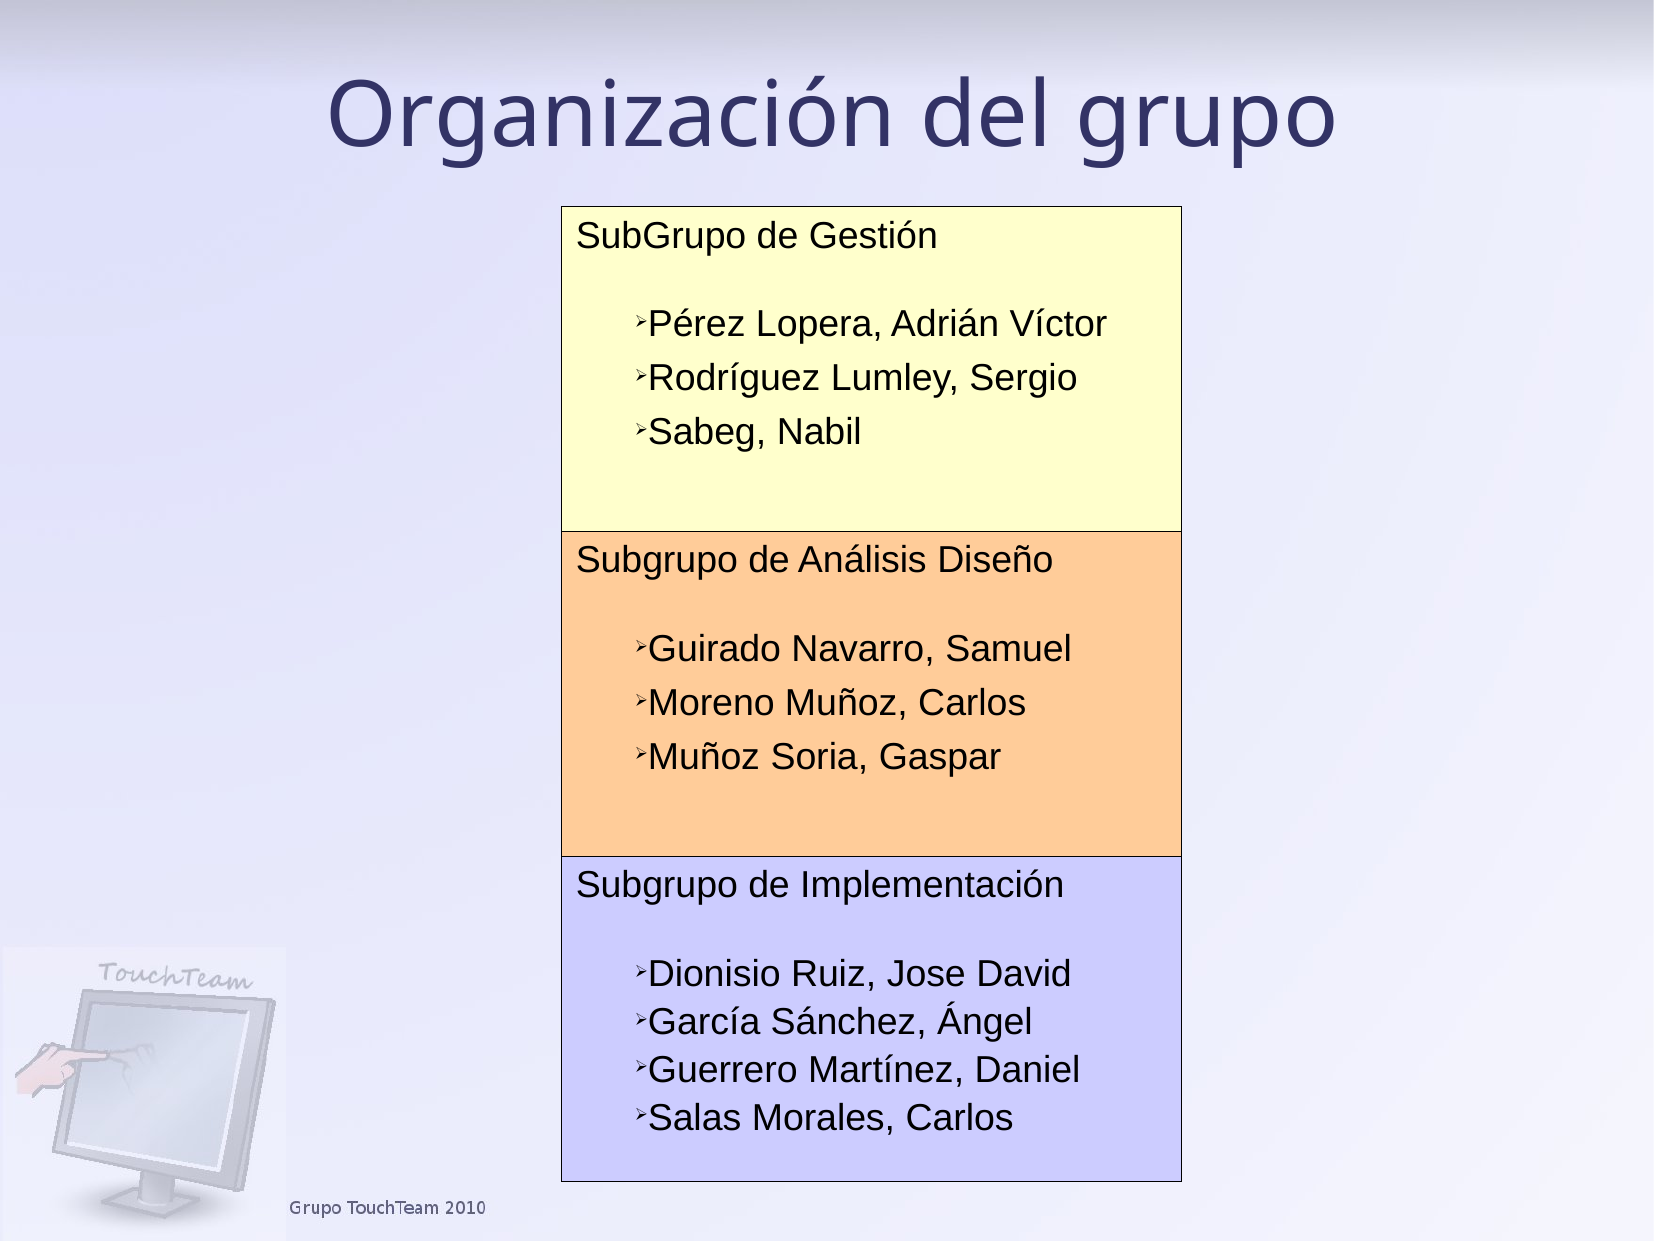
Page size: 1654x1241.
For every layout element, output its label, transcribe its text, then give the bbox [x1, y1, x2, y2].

text_box SubGrupo de Gestión [561, 207, 1182, 531]
text_box Subgrupo de Implementación [561, 857, 1182, 1182]
text_box Dionisio Ruiz, Jose David García Sánchez, Ángel Guerrero Martínez, Daniel Salas Morales, Carlos [620, 944, 1096, 1146]
title Organización del grupo [88, 14, 1577, 207]
text_box Guirado Navarro, Samuel Moreno Muñoz, Carlos Muñoz Soria, Gaspar [620, 620, 1088, 785]
text_box Pérez Lopera, Adrián Víctor Rodríguez Lumley, Sergio Sabeg, Nabil [620, 295, 1123, 460]
picture [0, 0, 1654, 1241]
text_box Subgrupo de Análisis Diseño [561, 531, 1182, 857]
